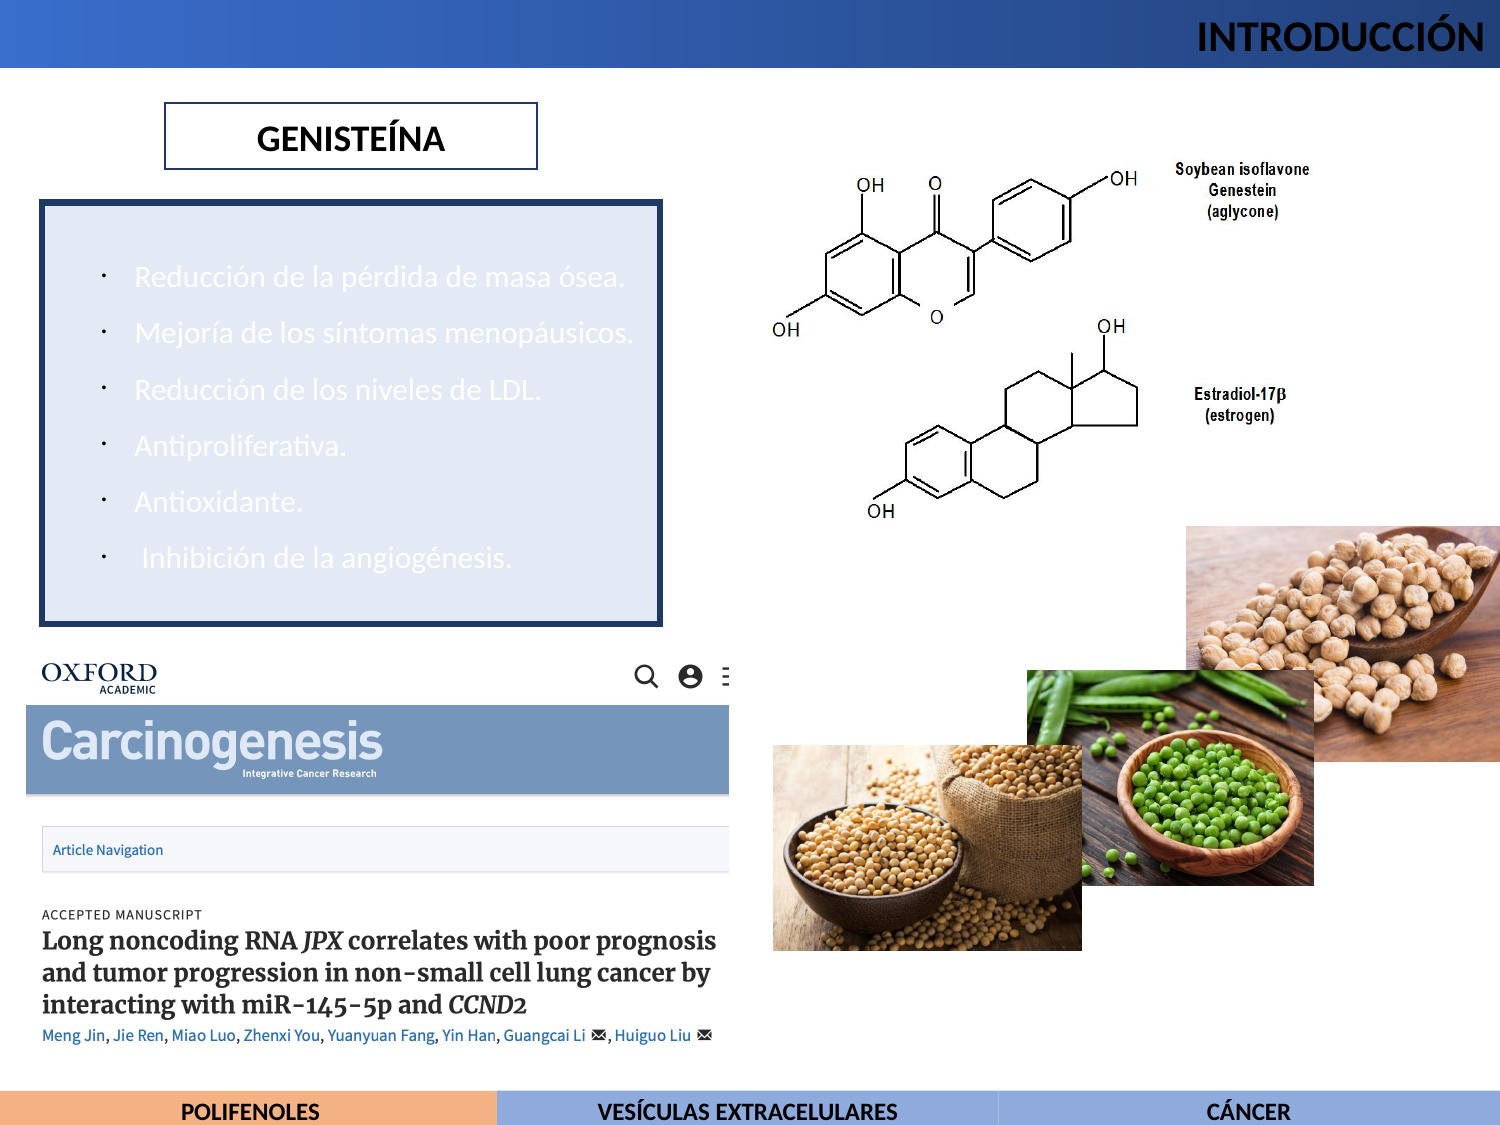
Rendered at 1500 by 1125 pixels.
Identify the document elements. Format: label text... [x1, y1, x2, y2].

text_box GENISTEÍNA [165, 102, 538, 170]
text_box VESÍCULAS EXTRACELULARES [497, 1090, 999, 1125]
text_box INTRODUCCIÓN [0, 0, 1500, 68]
picture [772, 152, 1335, 524]
picture [773, 526, 1500, 951]
text_box Reducción de la pérdida de masa ósea. Mejoría de los síntomas menopáusicos. Reducción de los niveles de LDL. Antiproliferativa. Antioxidante. Inhibición de la angiogénesis. [42, 202, 661, 624]
text_box POLIFENOLES [0, 1090, 497, 1125]
text_box CÁNCER [999, 1090, 1500, 1125]
picture [26, 656, 729, 1055]
